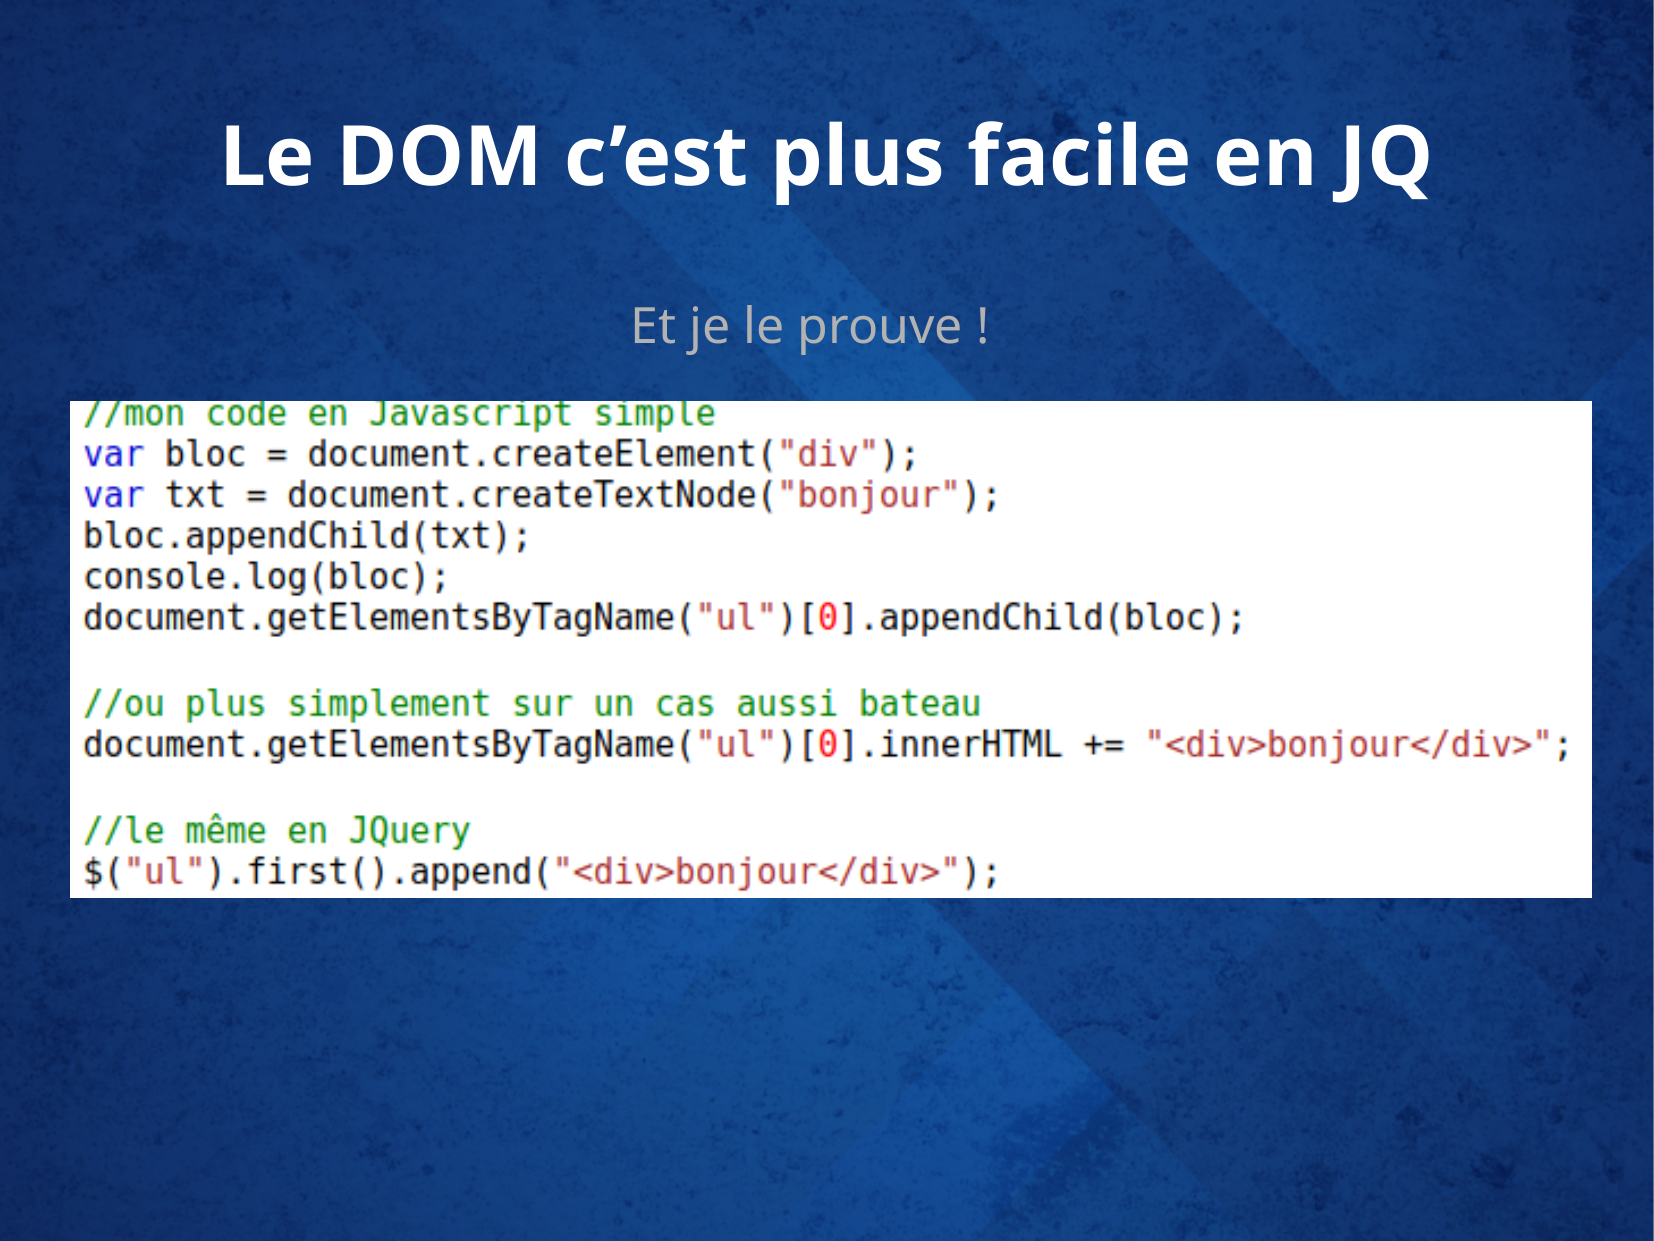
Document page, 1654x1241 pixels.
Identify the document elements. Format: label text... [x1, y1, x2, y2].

picture [0, 0, 1654, 1241]
title Le DOM c’est plus facile en JQ [82, 49, 1571, 257]
subtitle Et je le prouve ! [82, 898, 1538, 1010]
subtitle Et je le prouve ! [82, 290, 1538, 401]
